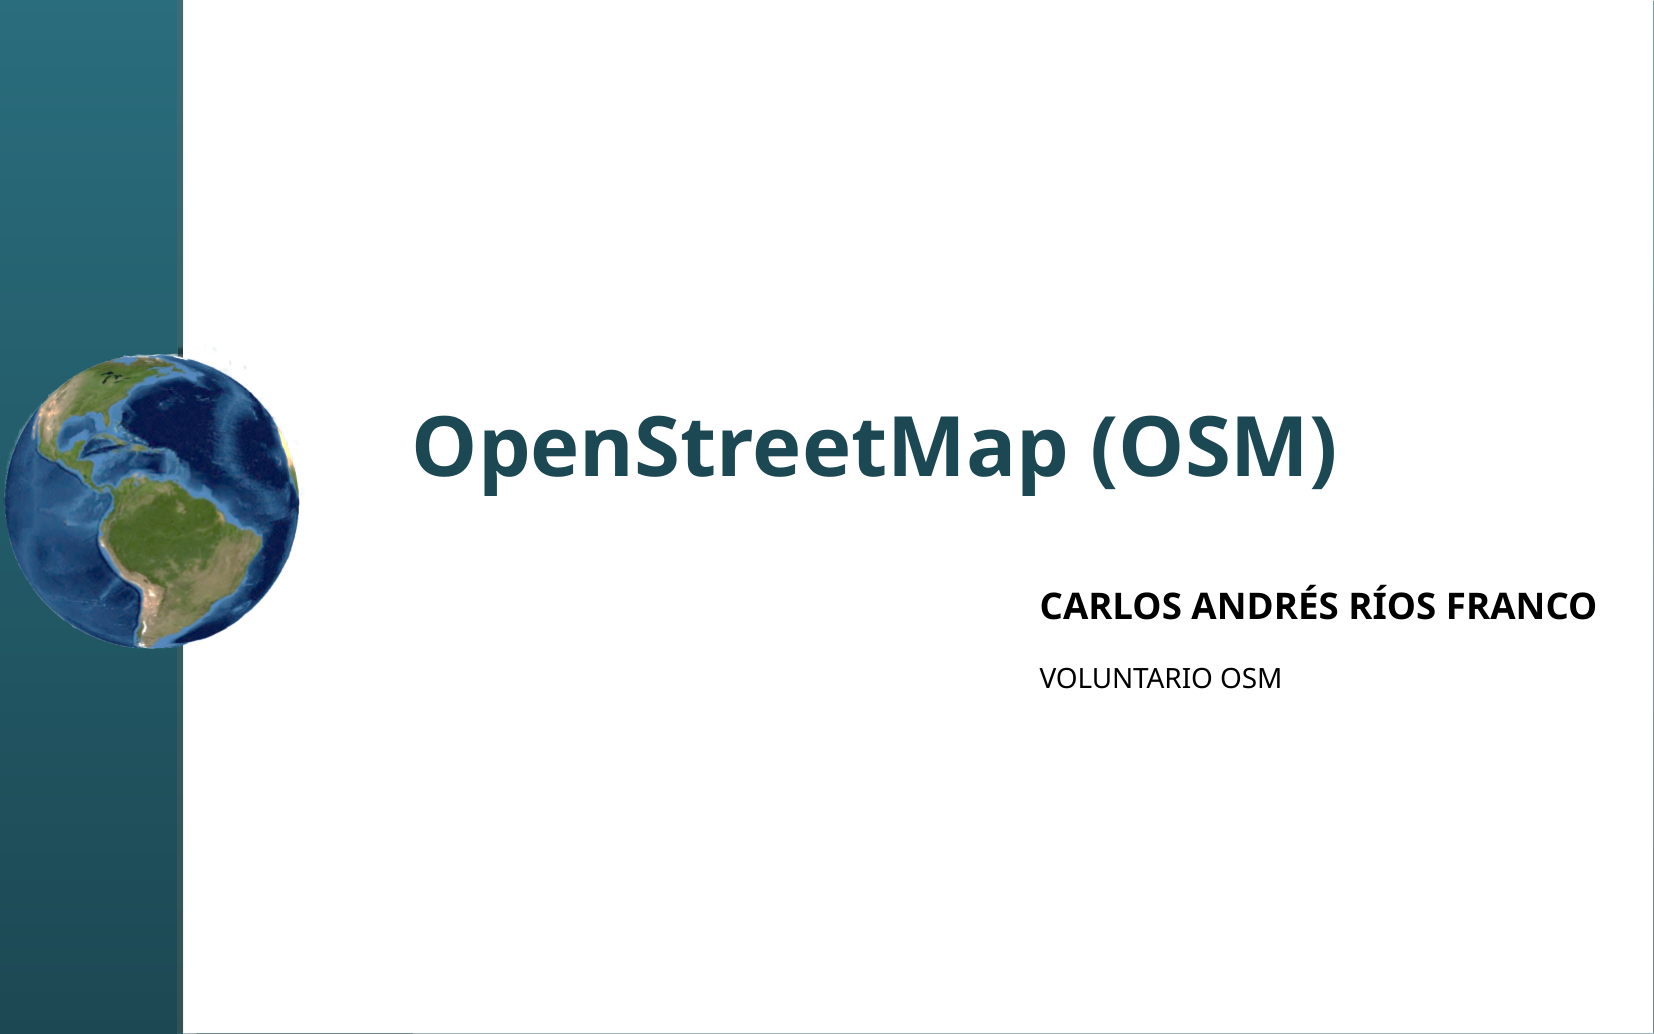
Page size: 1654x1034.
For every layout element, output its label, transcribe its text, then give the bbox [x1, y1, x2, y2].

picture [0, 331, 316, 663]
list Carlos Andrés Ríos Franco Voluntario OSM [1022, 516, 1617, 702]
title OpenStreetMap (OSM) [397, 391, 1555, 737]
